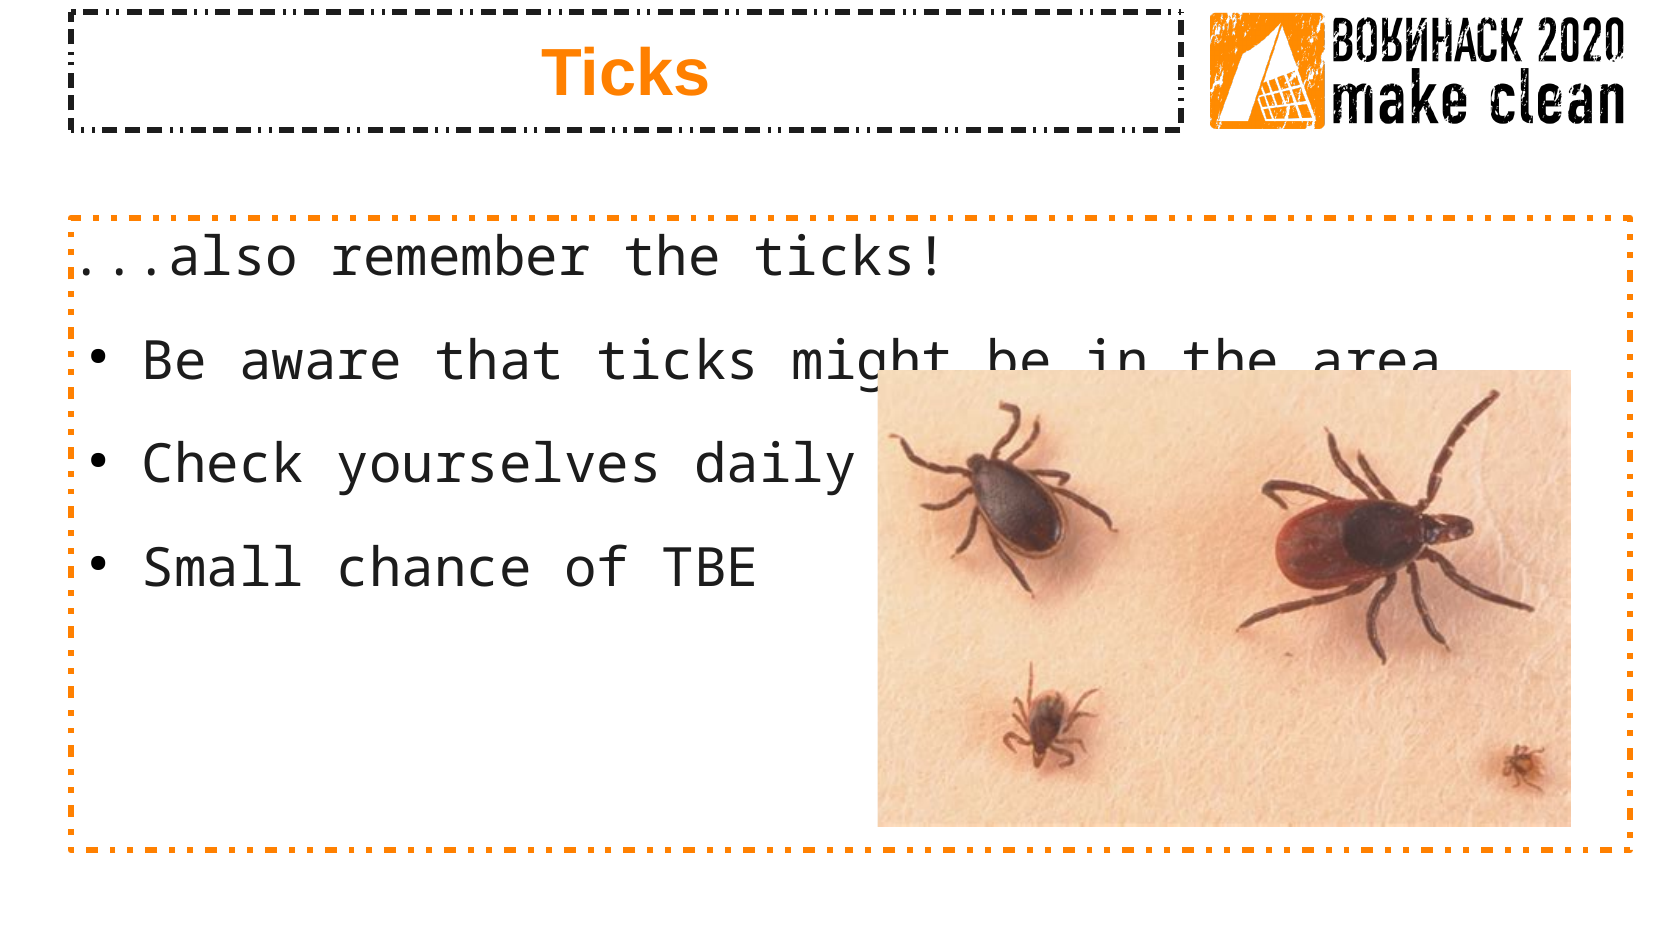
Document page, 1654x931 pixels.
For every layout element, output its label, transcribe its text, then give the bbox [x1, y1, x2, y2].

subtitle ...also remember the ticks! Be aware that ticks might be in the area Check yourselves daily Small chance of TBE [70, 217, 1630, 851]
picture [1210, 11, 1654, 130]
title Ticks [70, 11, 1182, 130]
picture [877, 370, 1571, 827]
